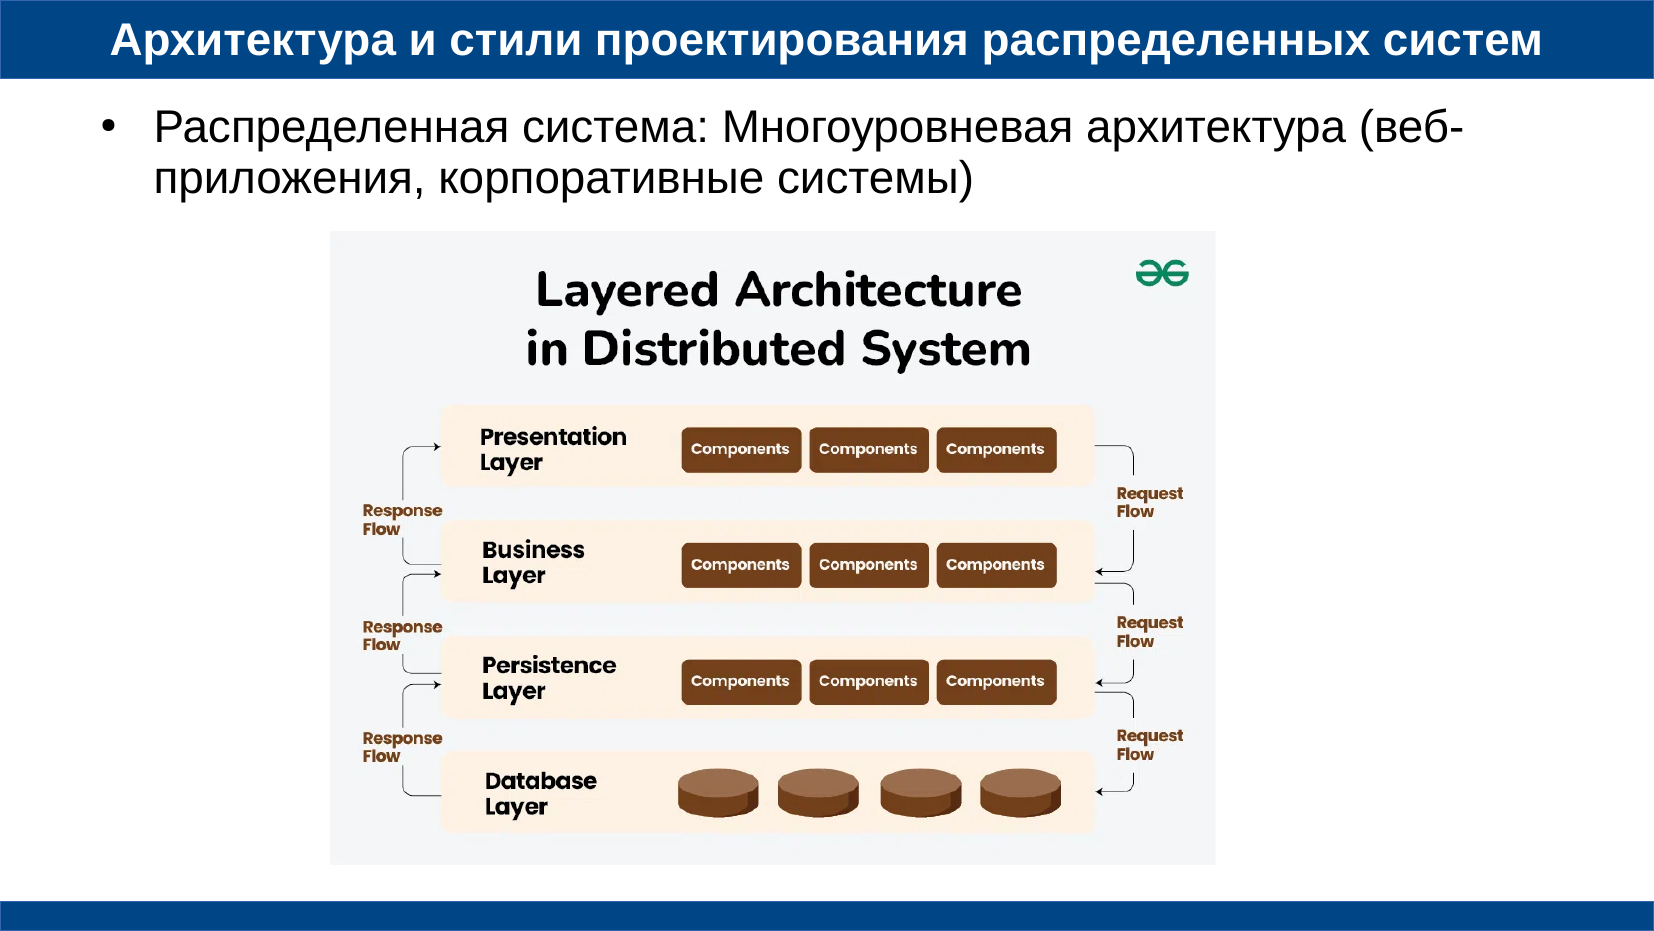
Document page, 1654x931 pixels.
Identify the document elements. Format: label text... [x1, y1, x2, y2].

title Архитектура и стили проектирования распределенных систем [0, 0, 1654, 79]
picture [330, 231, 1216, 865]
list Распределенная система: Многоуровневая архитектура (веб-приложения, корпоративные системы) [82, 101, 1571, 359]
